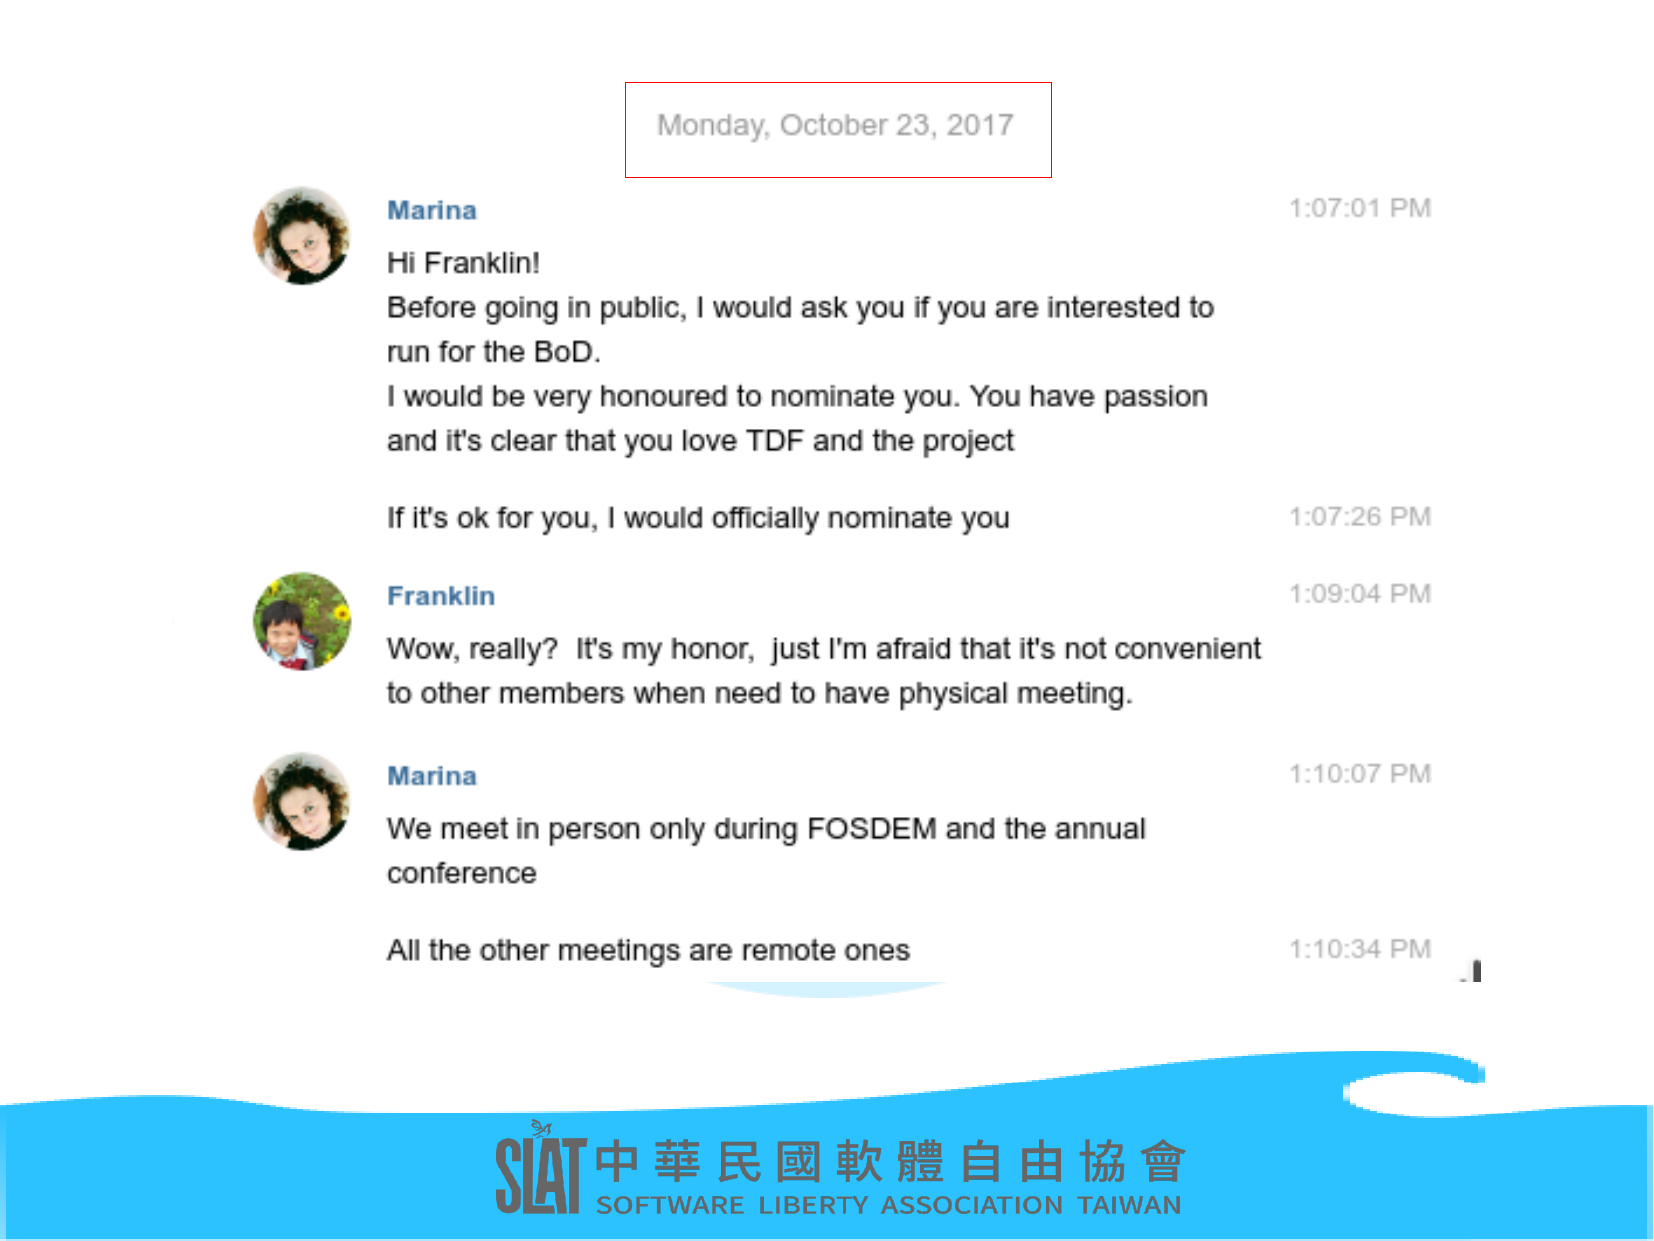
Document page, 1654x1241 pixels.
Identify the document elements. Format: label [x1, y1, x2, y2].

picture [0, 1051, 1654, 1241]
picture [626, 83, 1051, 177]
picture [172, 82, 1481, 982]
